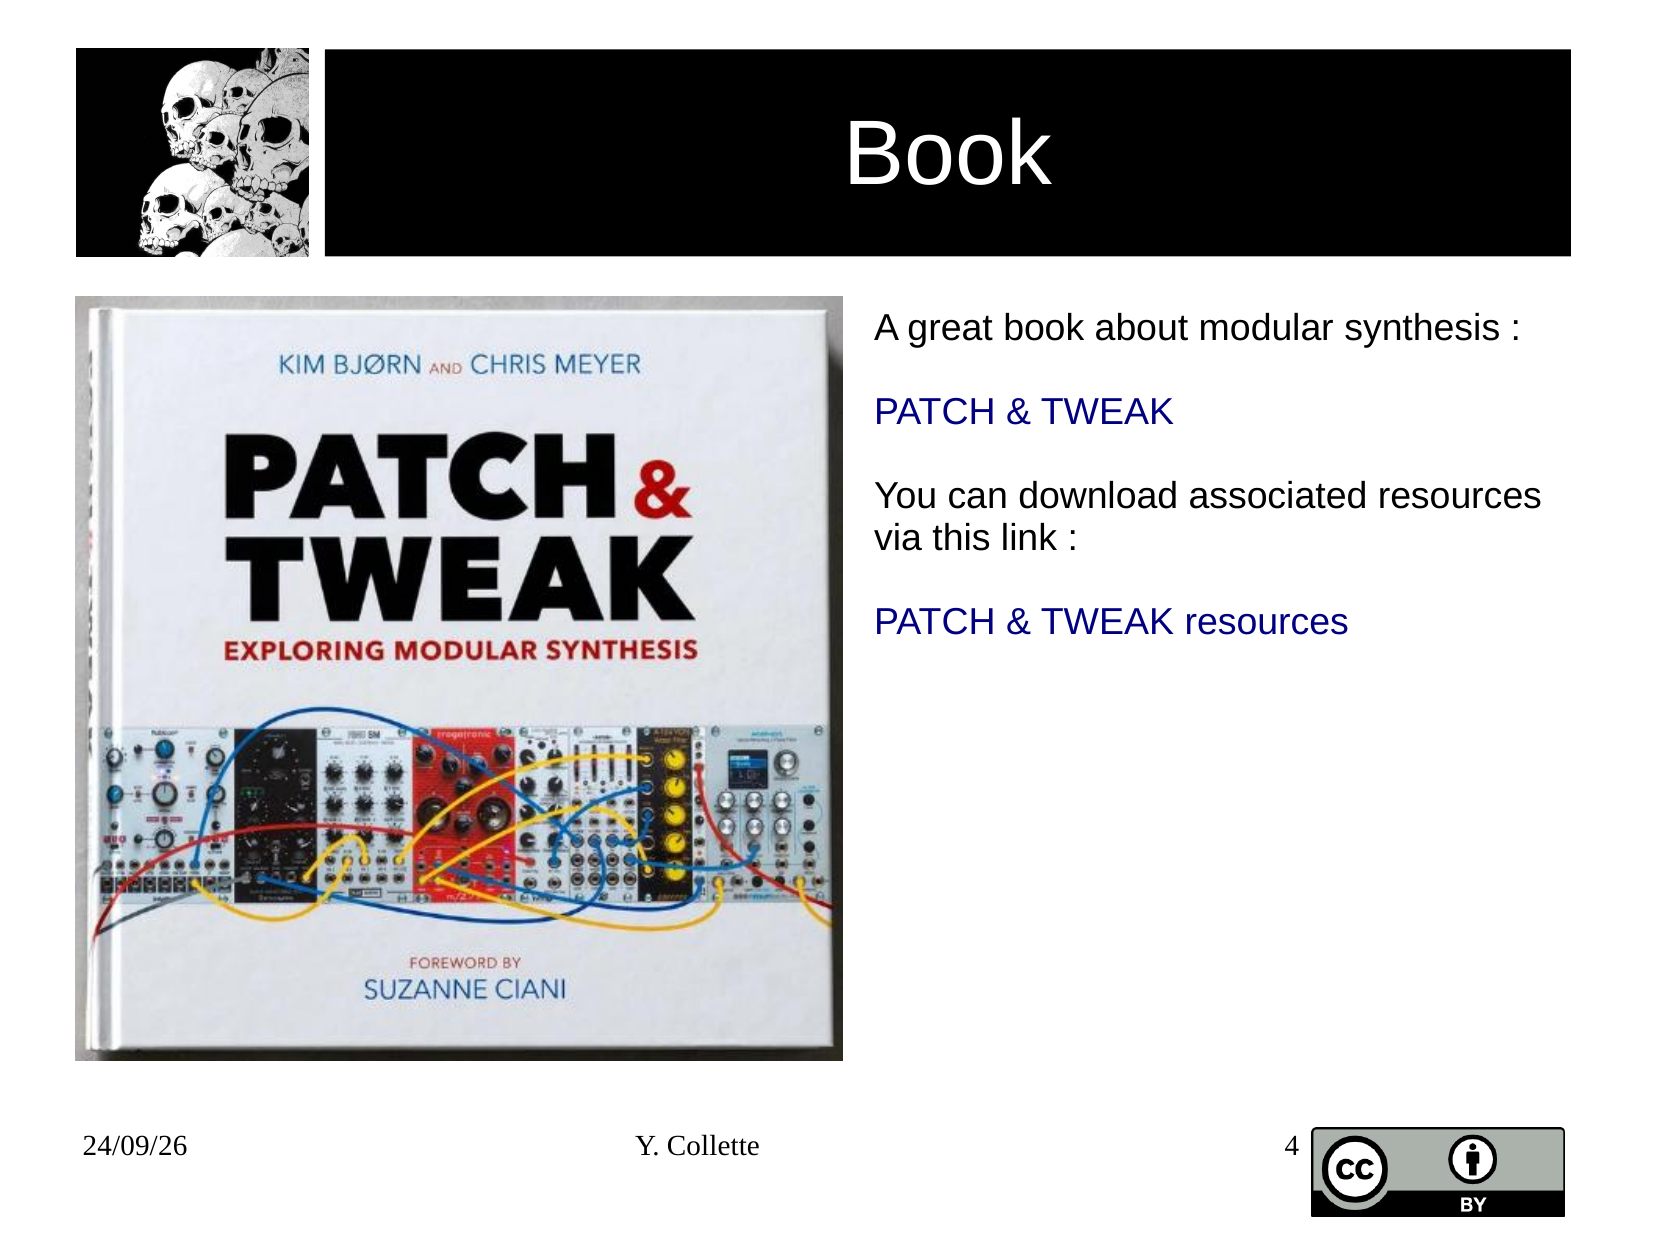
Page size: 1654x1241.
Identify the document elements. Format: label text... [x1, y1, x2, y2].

text_box A great book about modular synthesis : PATCH & TWEAK You can download associated resources via this link : PATCH & TWEAK resources [859, 299, 1559, 651]
picture [1311, 1127, 1565, 1217]
picture [75, 296, 843, 1061]
picture [76, 48, 309, 257]
title Book [324, 49, 1571, 257]
